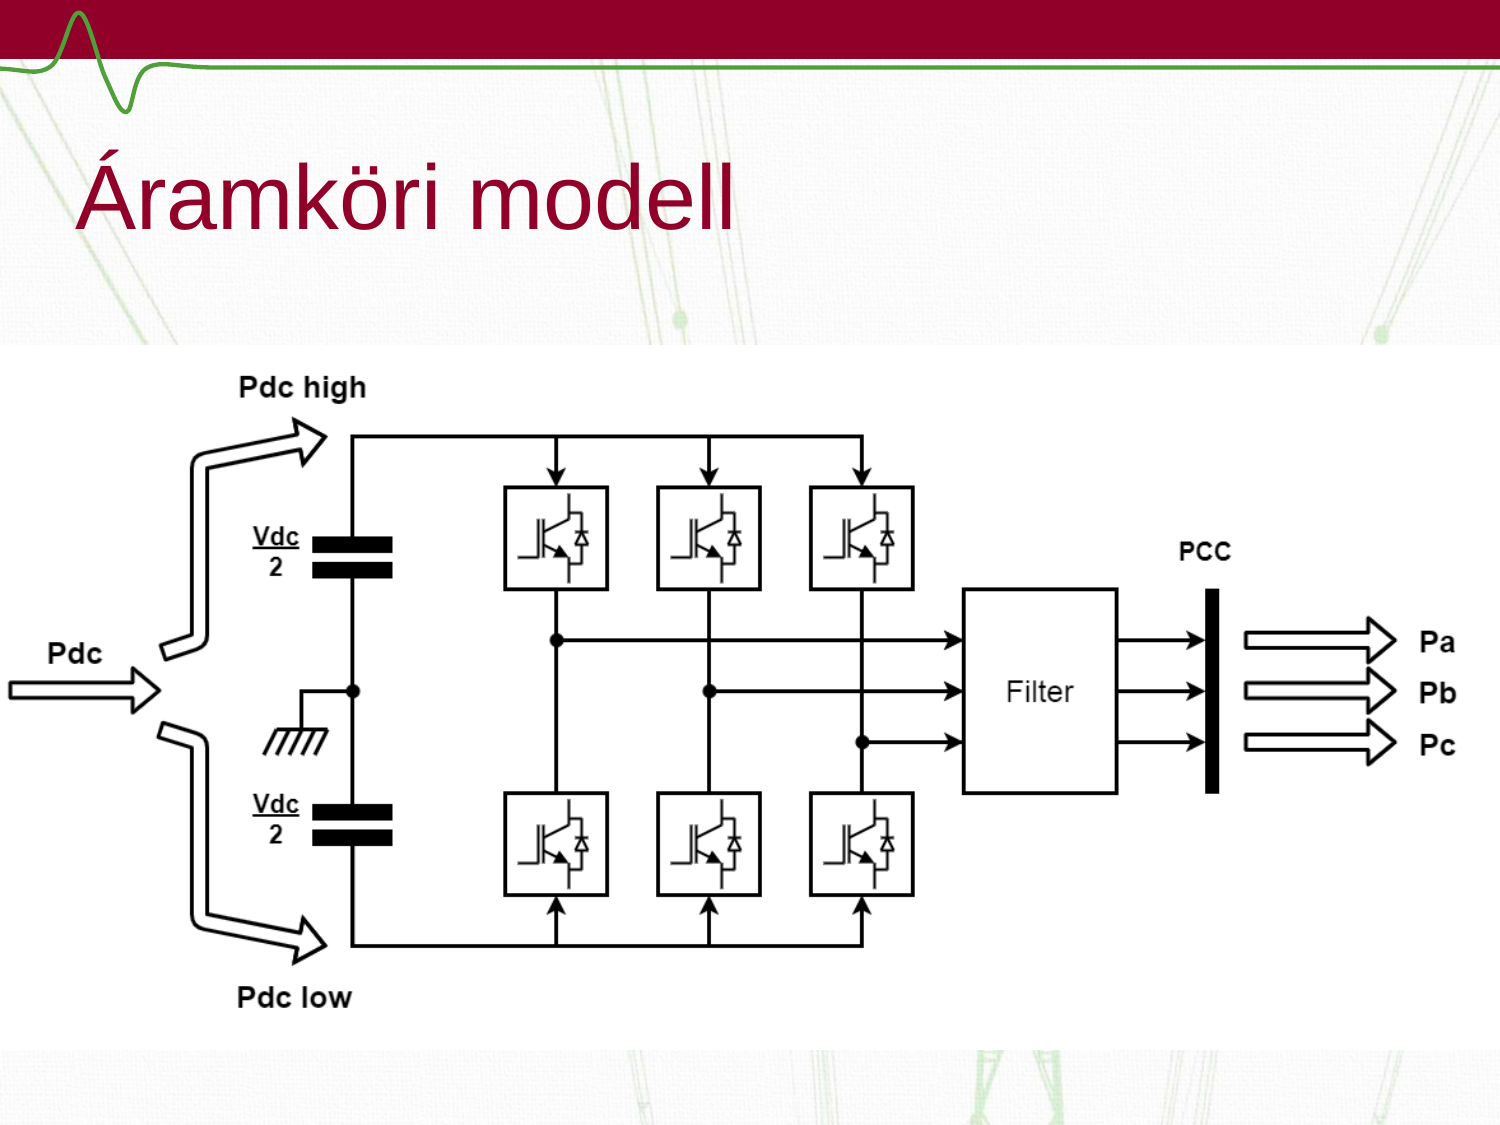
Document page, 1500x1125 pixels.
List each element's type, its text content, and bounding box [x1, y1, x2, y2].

picture [0, 59, 53, 69]
title Áramköri modell [75, 103, 1425, 292]
picture [0, 59, 1500, 1125]
picture [102, 59, 1500, 103]
